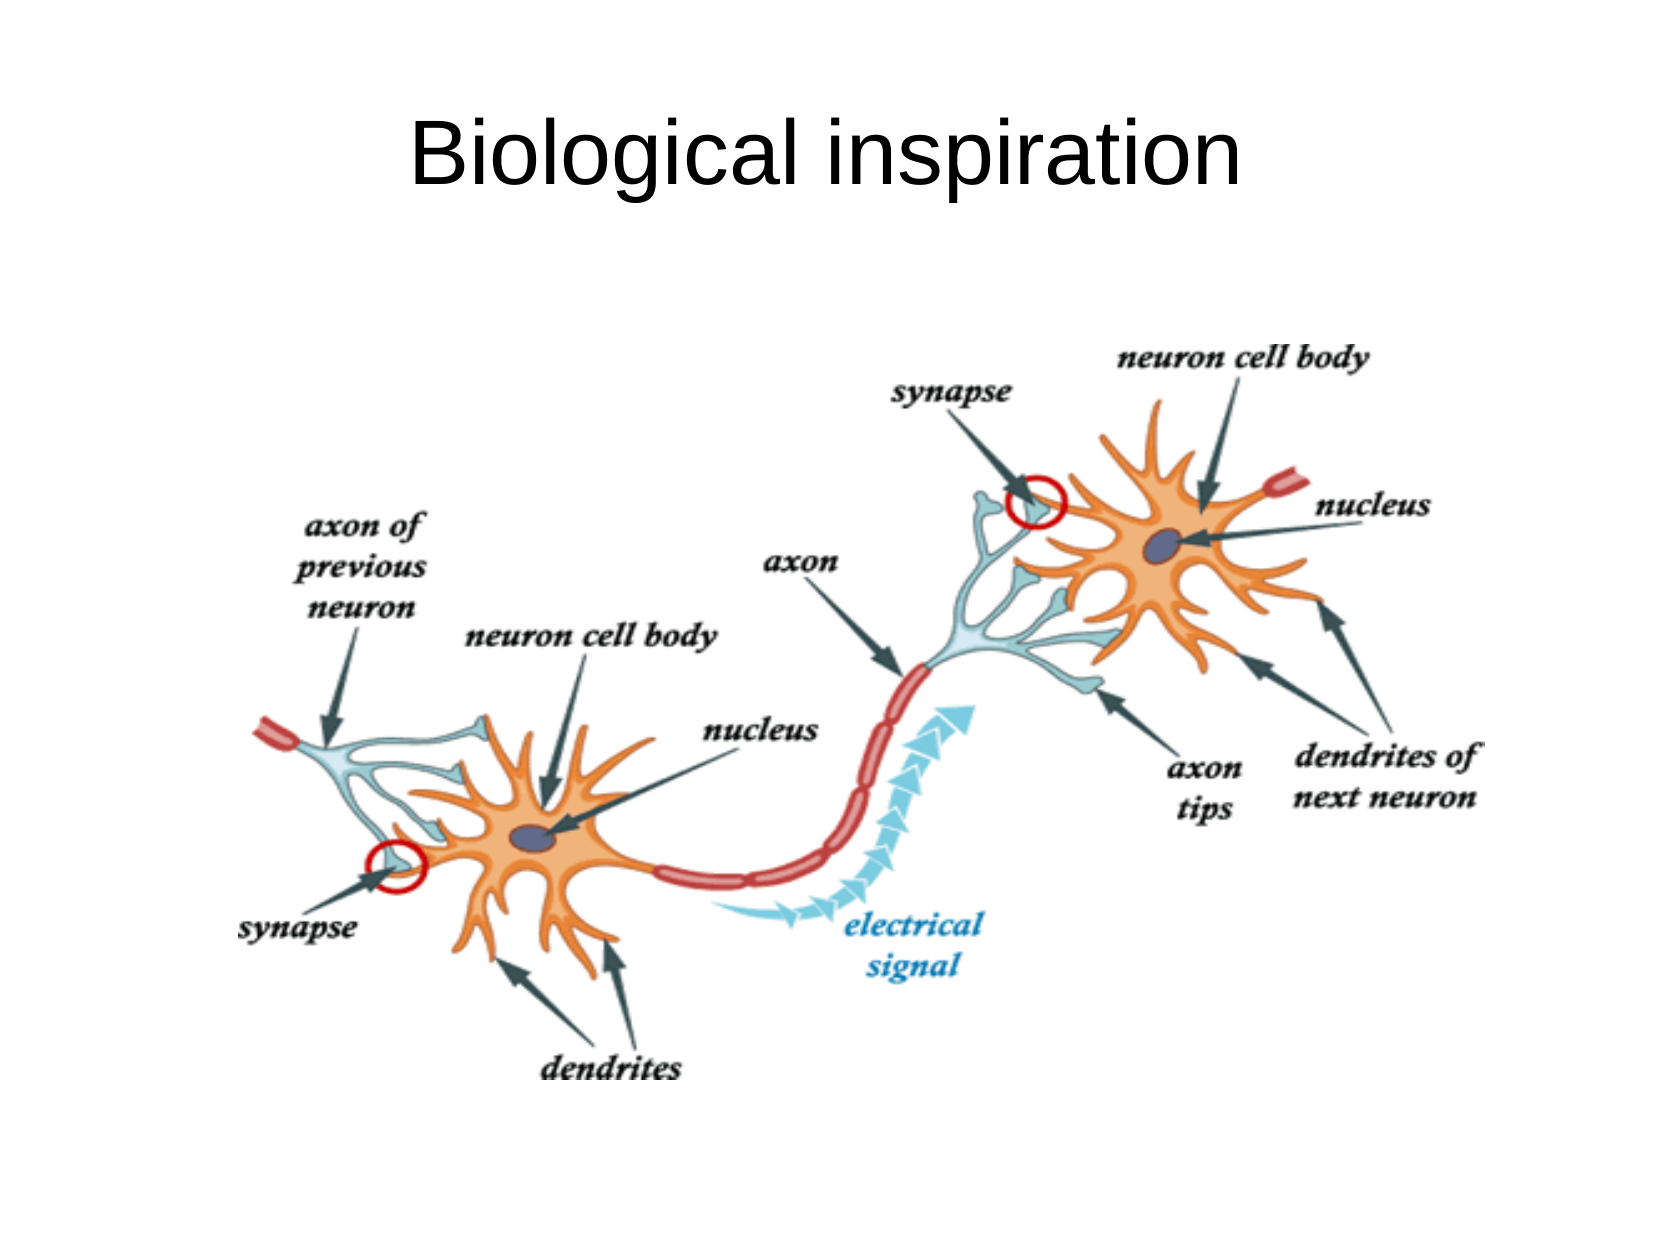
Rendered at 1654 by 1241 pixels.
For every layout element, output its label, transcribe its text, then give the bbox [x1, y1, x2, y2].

title Biological inspiration [82, 49, 1571, 257]
picture [238, 344, 1486, 1081]
